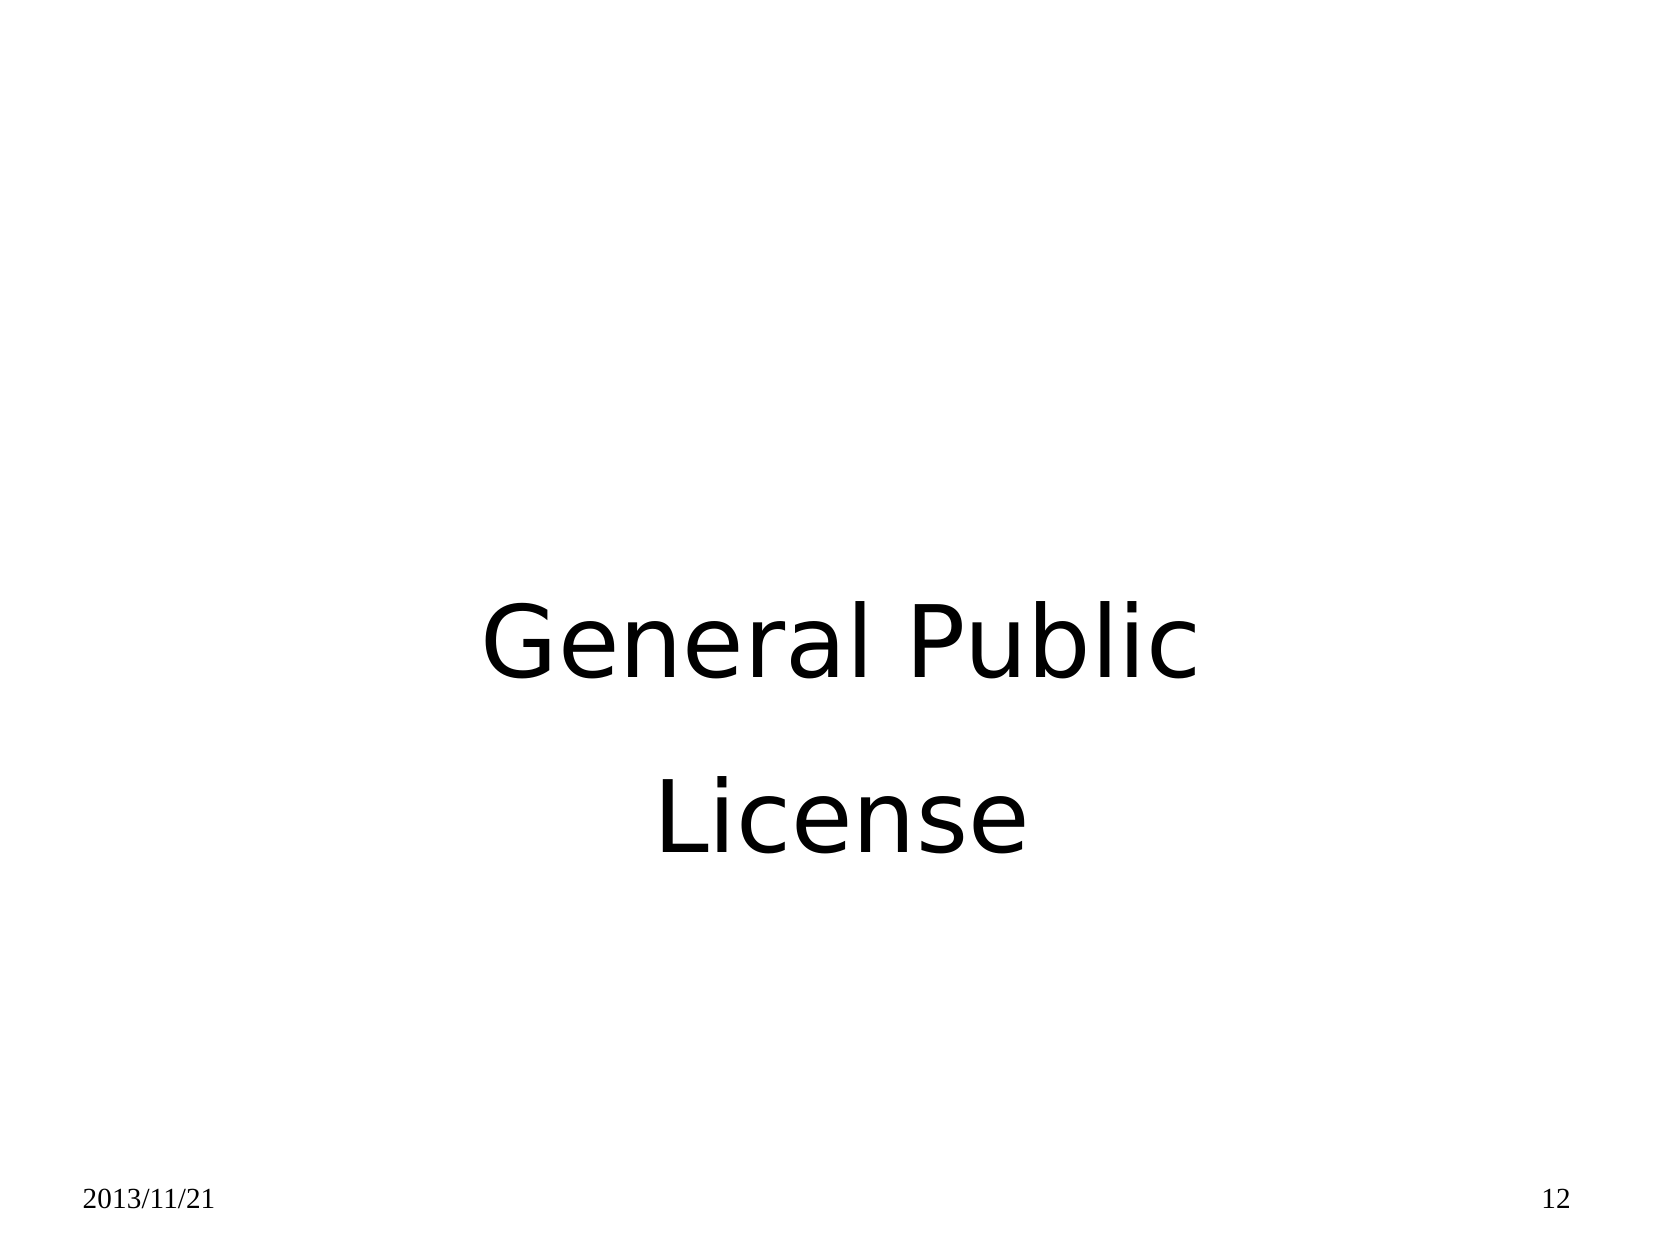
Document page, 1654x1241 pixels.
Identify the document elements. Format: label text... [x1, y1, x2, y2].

text_box General Public License [265, 519, 1418, 652]
